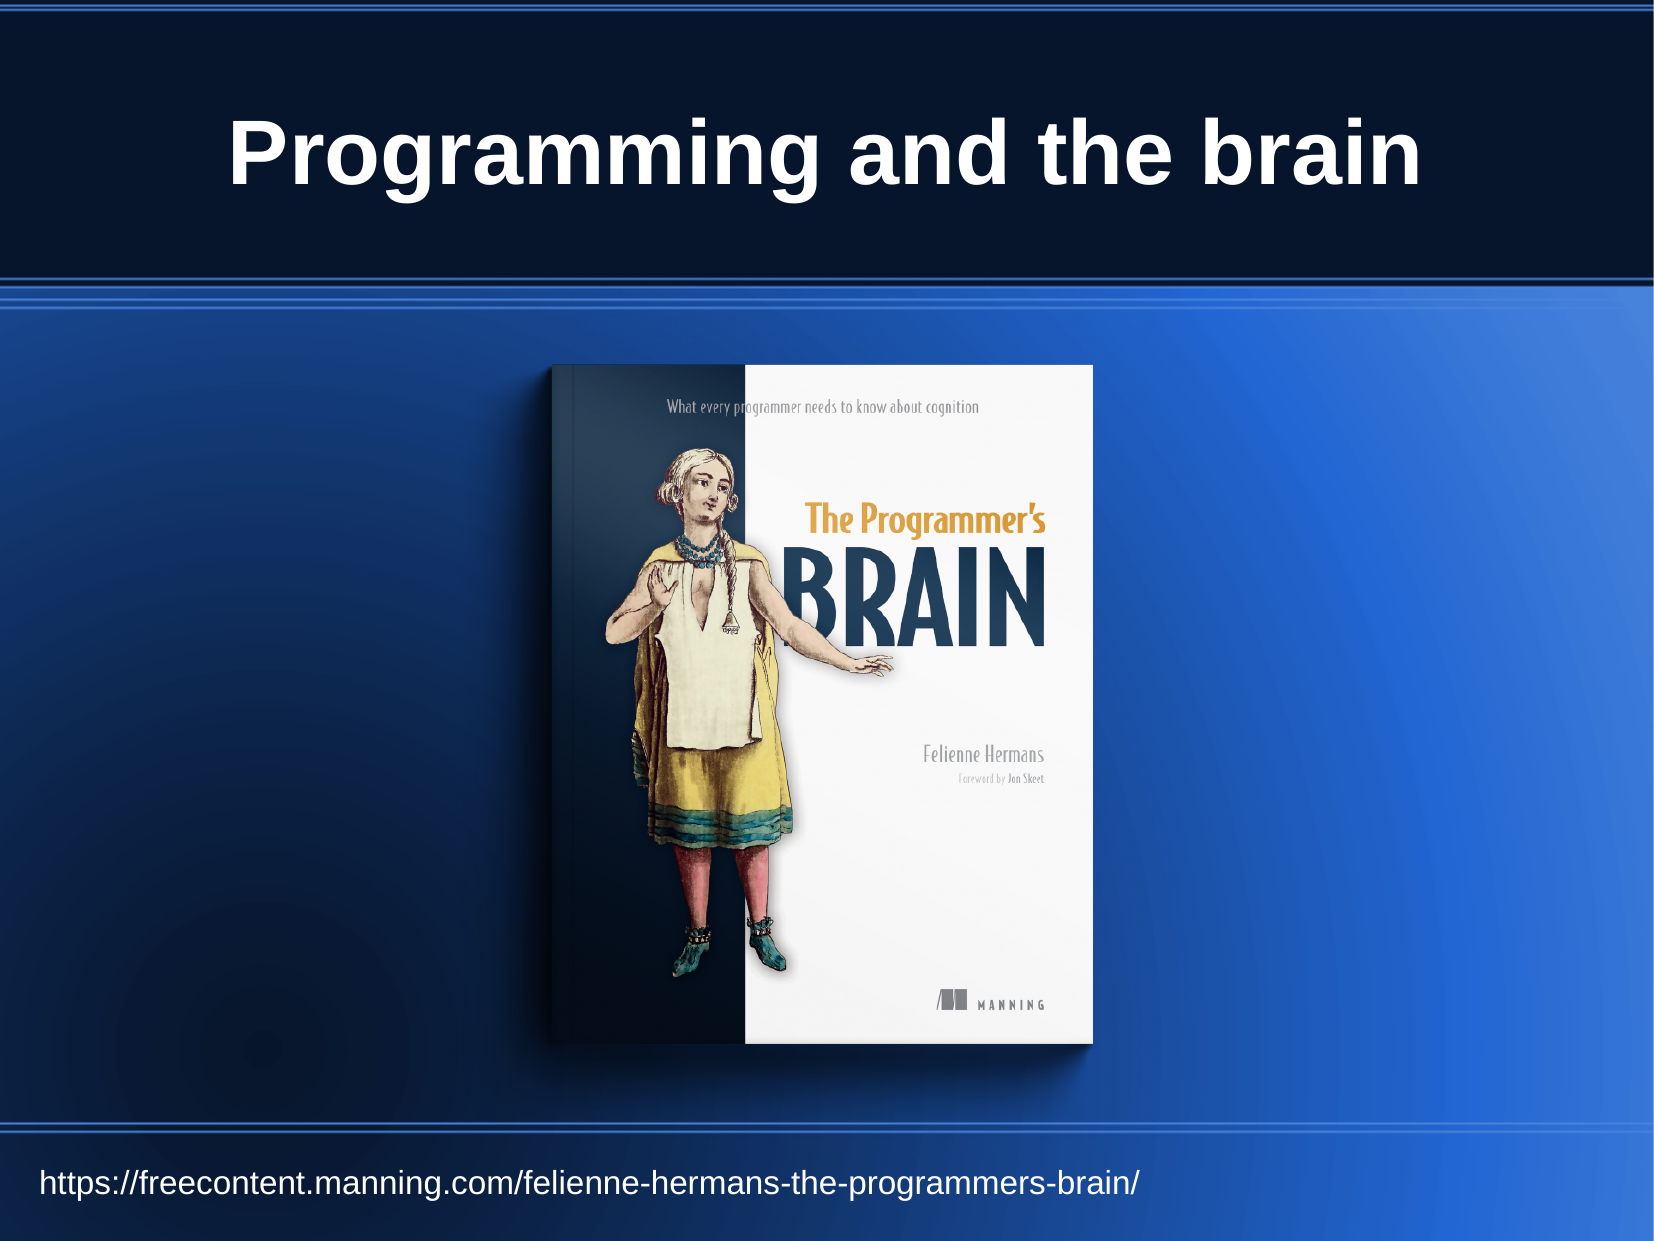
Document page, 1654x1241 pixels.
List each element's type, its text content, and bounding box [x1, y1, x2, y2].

title Programming and the brain [82, 49, 1571, 257]
picture [0, 0, 1654, 1241]
text_box https://freecontent.manning.com/felienne-hermans-the-programmers-brain/ [24, 1157, 1654, 1218]
